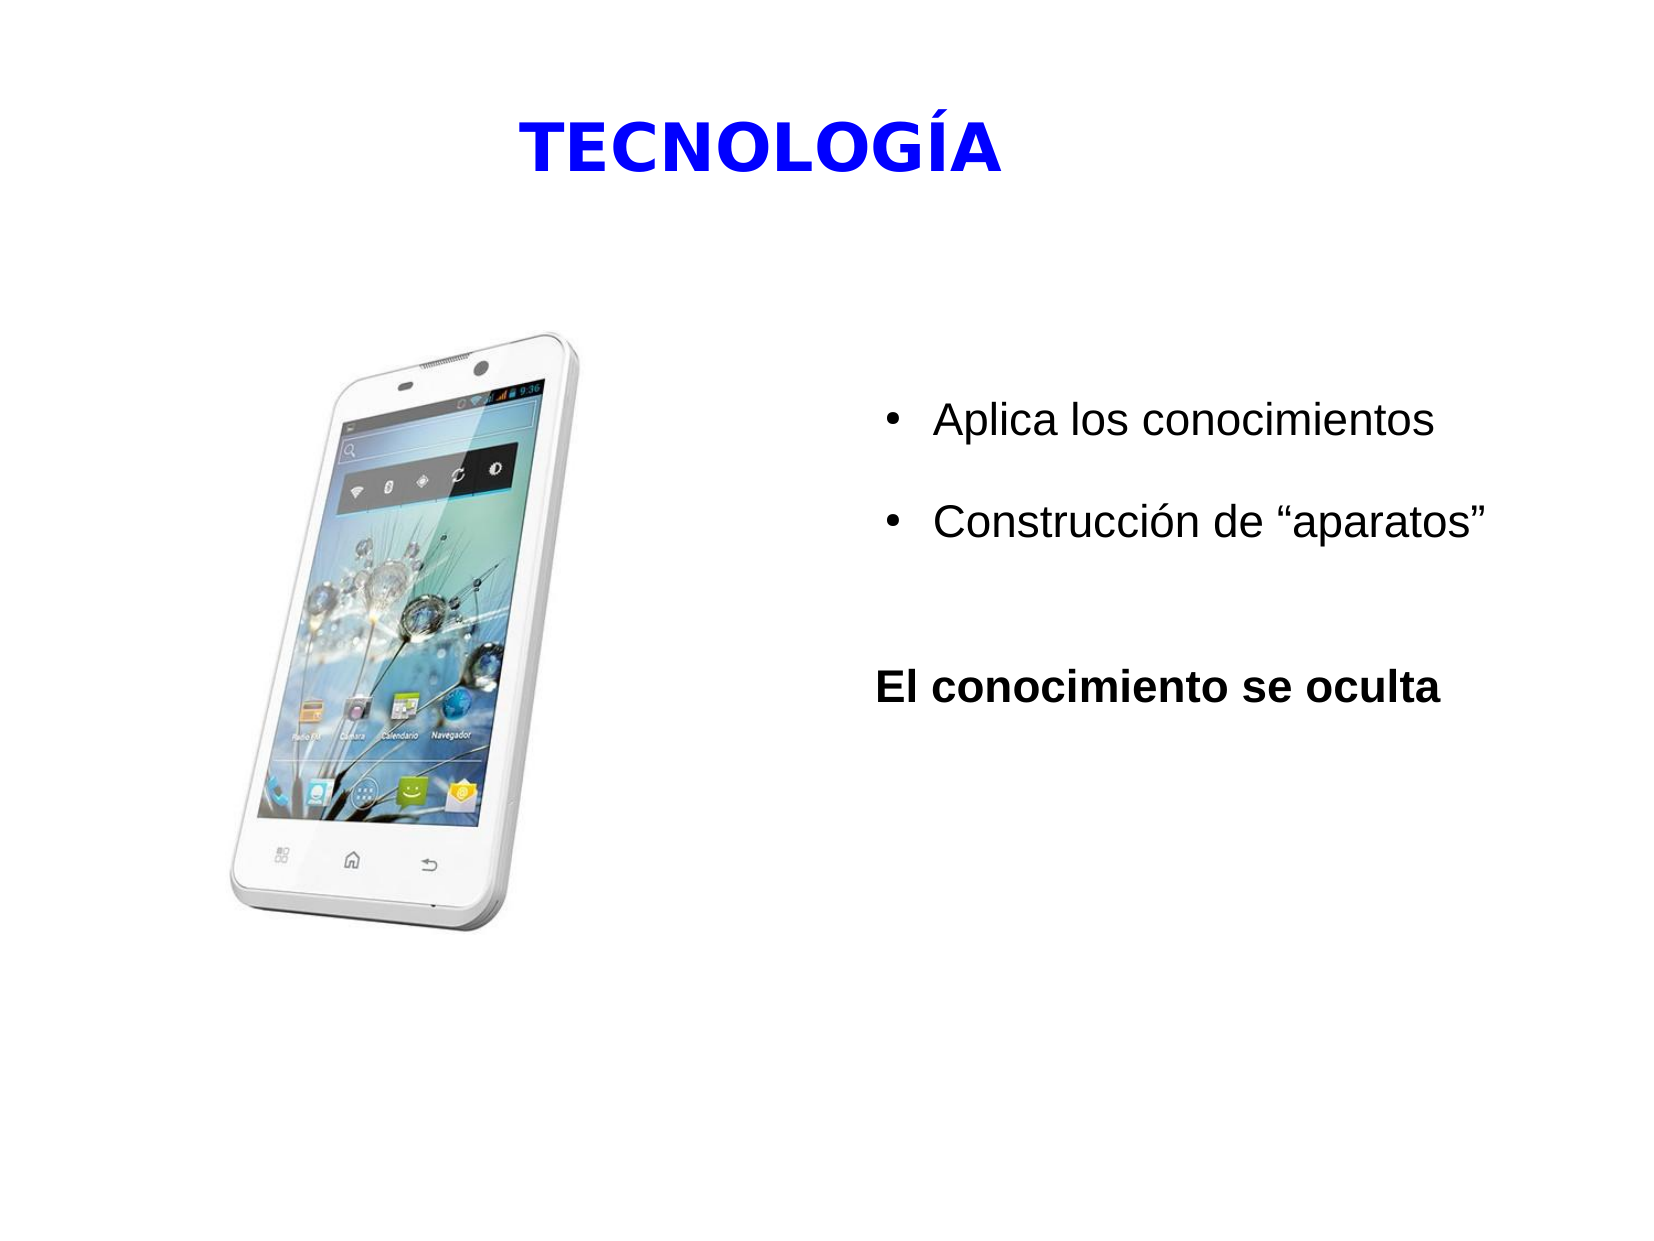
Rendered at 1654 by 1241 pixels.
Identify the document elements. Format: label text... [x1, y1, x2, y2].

text_box [225, 330, 586, 935]
text_box El conocimiento se oculta [825, 653, 1456, 721]
text_box TECNOLOGÍA [504, 102, 1111, 196]
text_box Aplica los conocimientos Construcción de “aparatos” [870, 386, 1502, 556]
